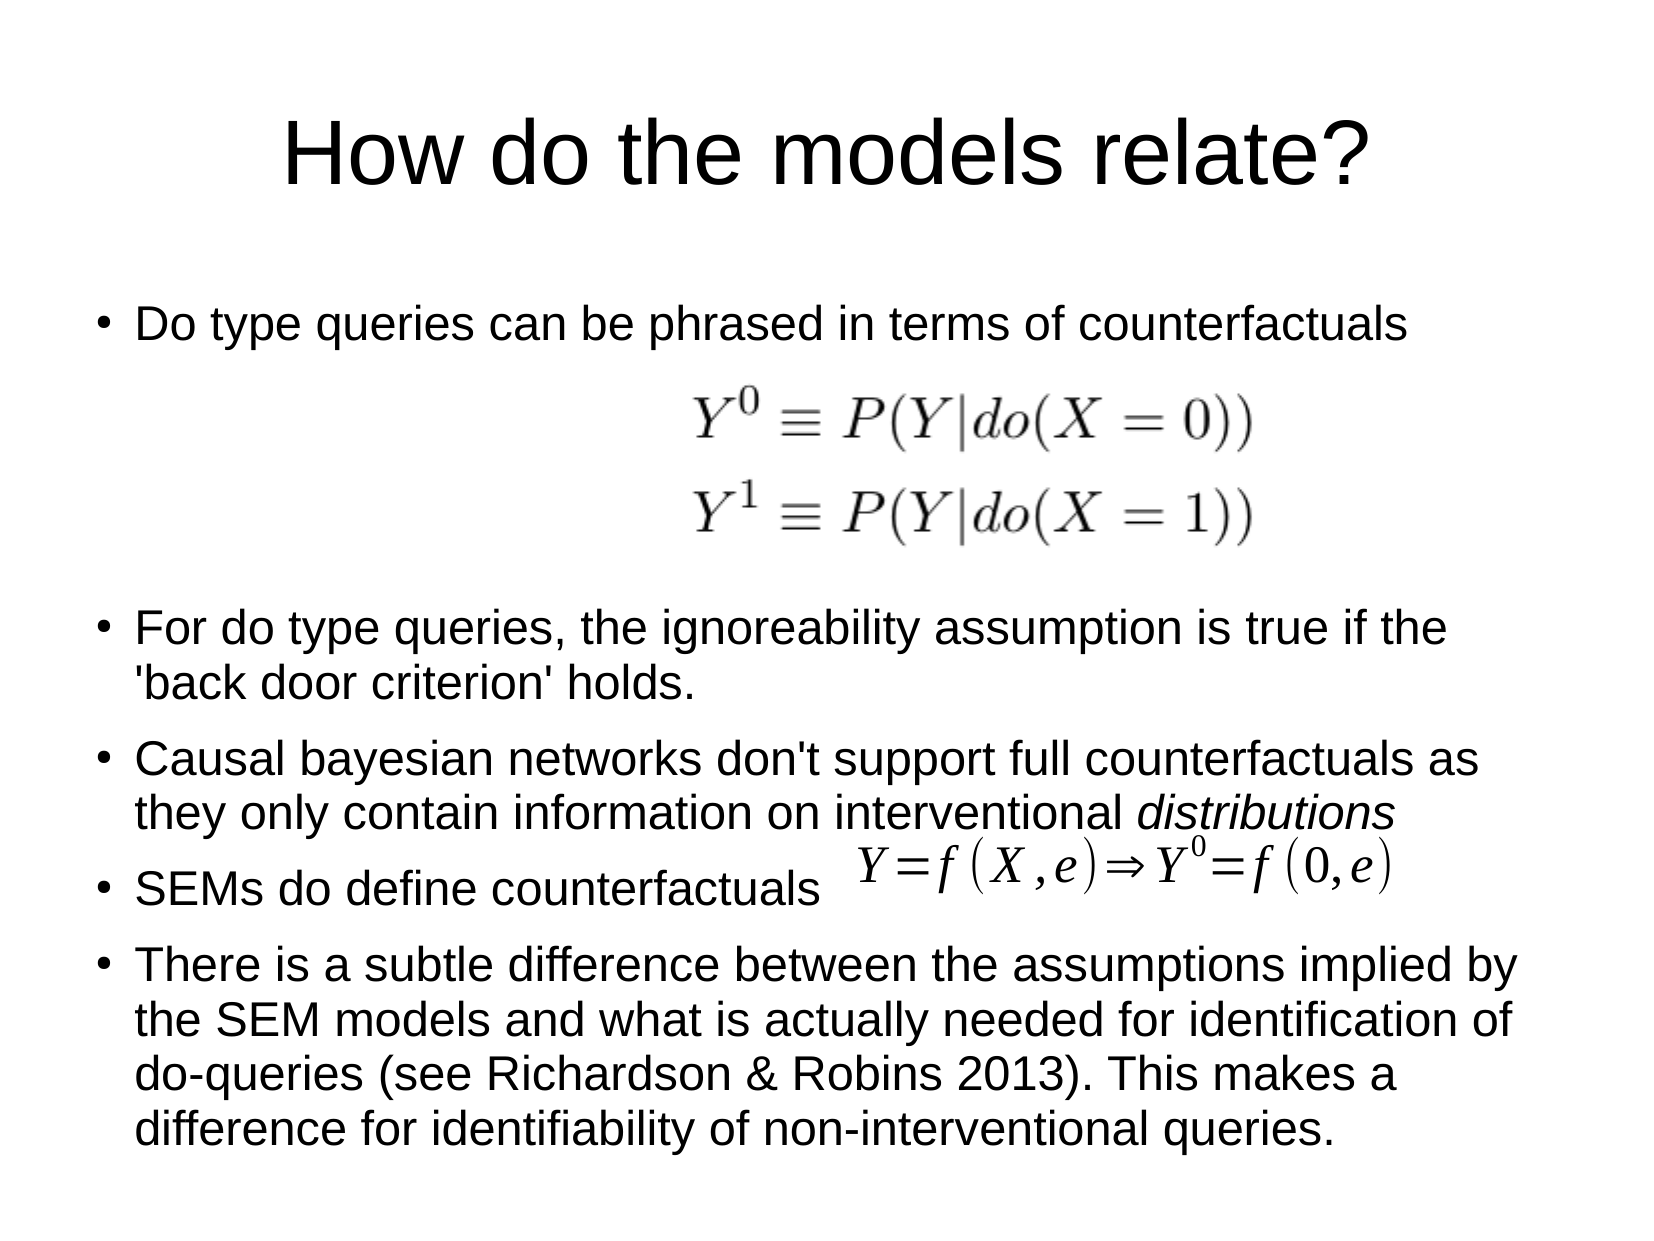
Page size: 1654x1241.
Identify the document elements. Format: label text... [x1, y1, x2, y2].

title How do the models relate? [82, 49, 1571, 257]
list Do type queries can be phrased in terms of counterfactuals For do type queries, the ignoreability assumption is true if the 'back door criterion' holds. Causal bayesian networks don't support full counterfactuals as they only contain information on interventional distributions SEMs do define counterfactuals There is a subtle difference between the assumptions implied by the SEM models and what is actually needed for identification of do-queries (see Richardson & Robins 2013). This makes a difference for identifiability of non-interventional queries. [82, 296, 1571, 1164]
picture [673, 354, 1300, 574]
chart [842, 826, 1408, 897]
